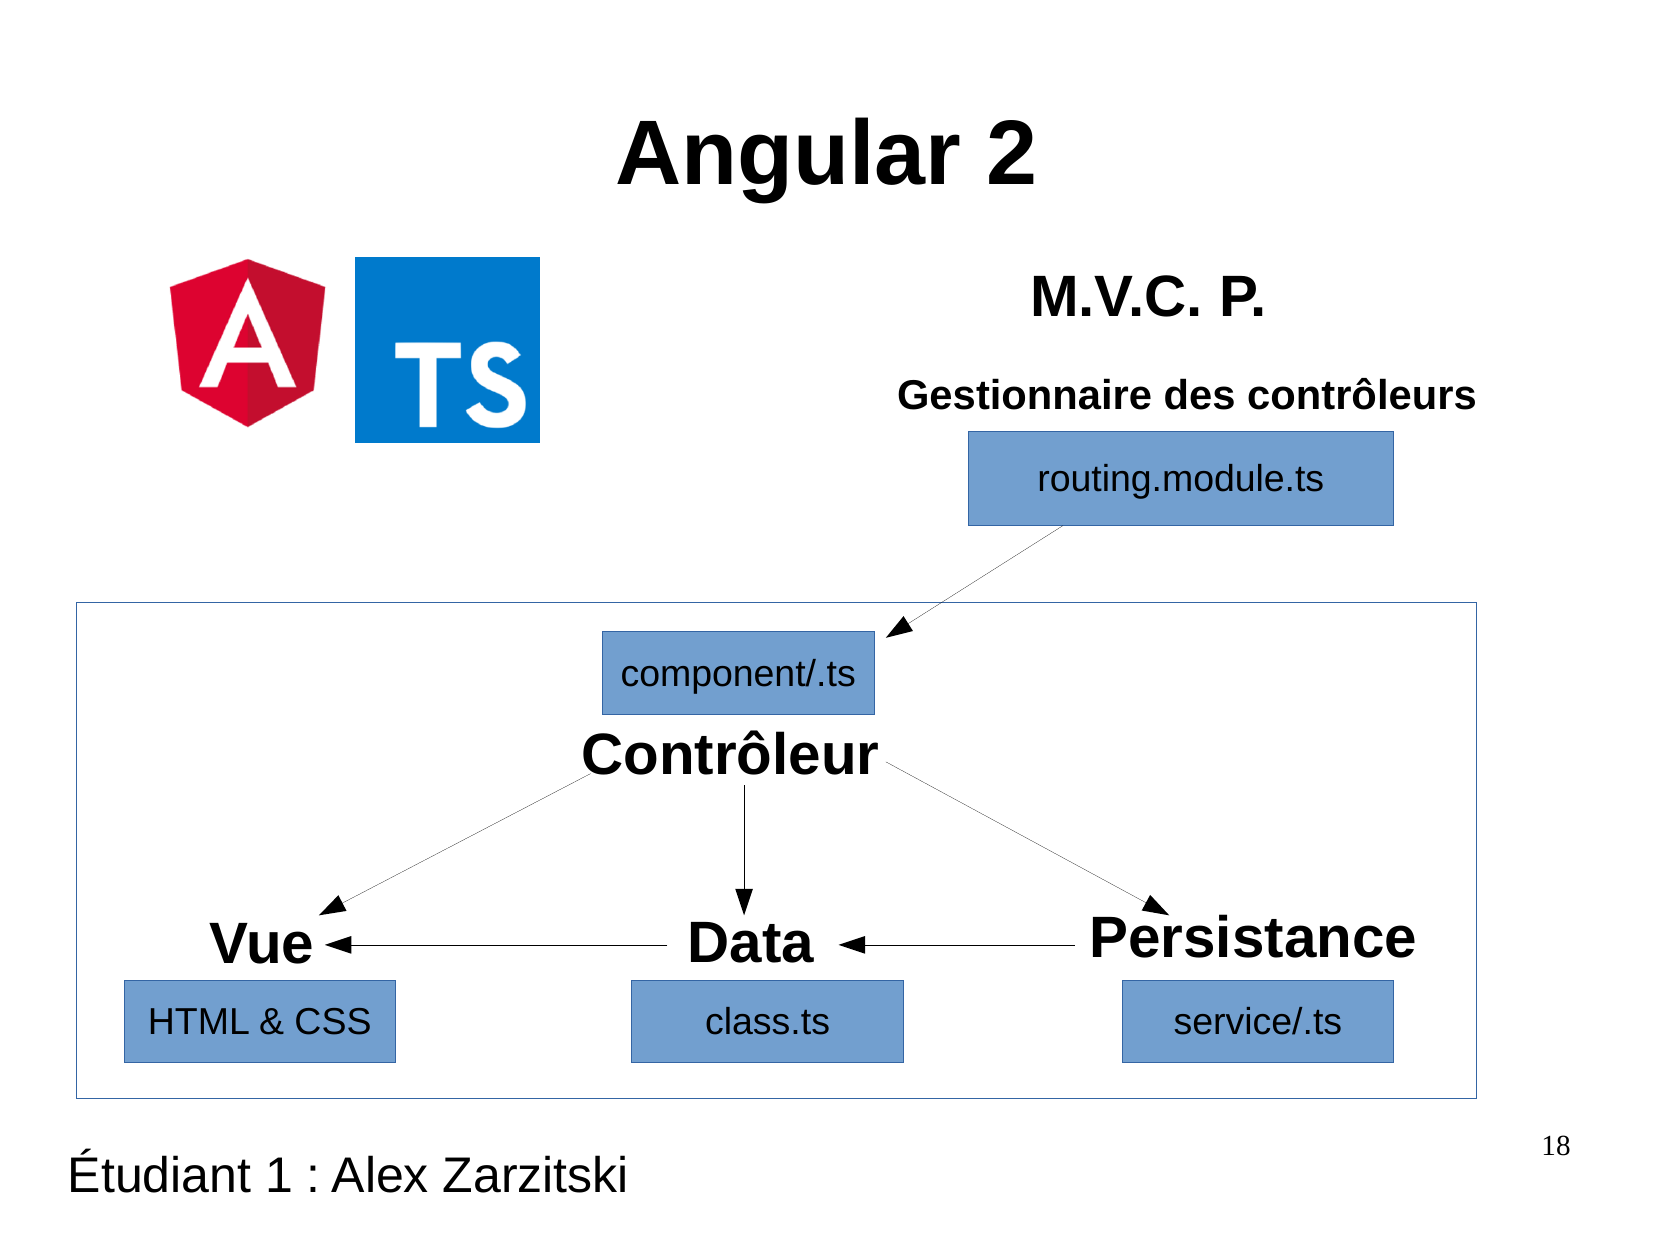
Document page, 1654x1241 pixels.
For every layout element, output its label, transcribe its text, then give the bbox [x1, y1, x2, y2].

text_box routing.module.ts [968, 473, 1394, 526]
text_box M.V.C. P. [1015, 256, 1548, 355]
text_box Étudiant 1 : Alex Zarzitski [53, 1139, 650, 1211]
text_box class.ts [631, 980, 904, 1063]
text_box HTML & CSS [124, 980, 396, 1063]
picture [136, 212, 573, 473]
text_box Vue [194, 903, 420, 1022]
text_box Contrôleur [566, 714, 1099, 833]
title Angular 2 [82, 49, 1571, 257]
text_box Gestionnaire des contrôleurs [814, 364, 1560, 473]
text_box Persistance [1074, 897, 1453, 981]
text_box component/.ts [602, 631, 875, 715]
text_box service/.ts [1122, 980, 1394, 1063]
text_box Data [673, 902, 922, 1009]
